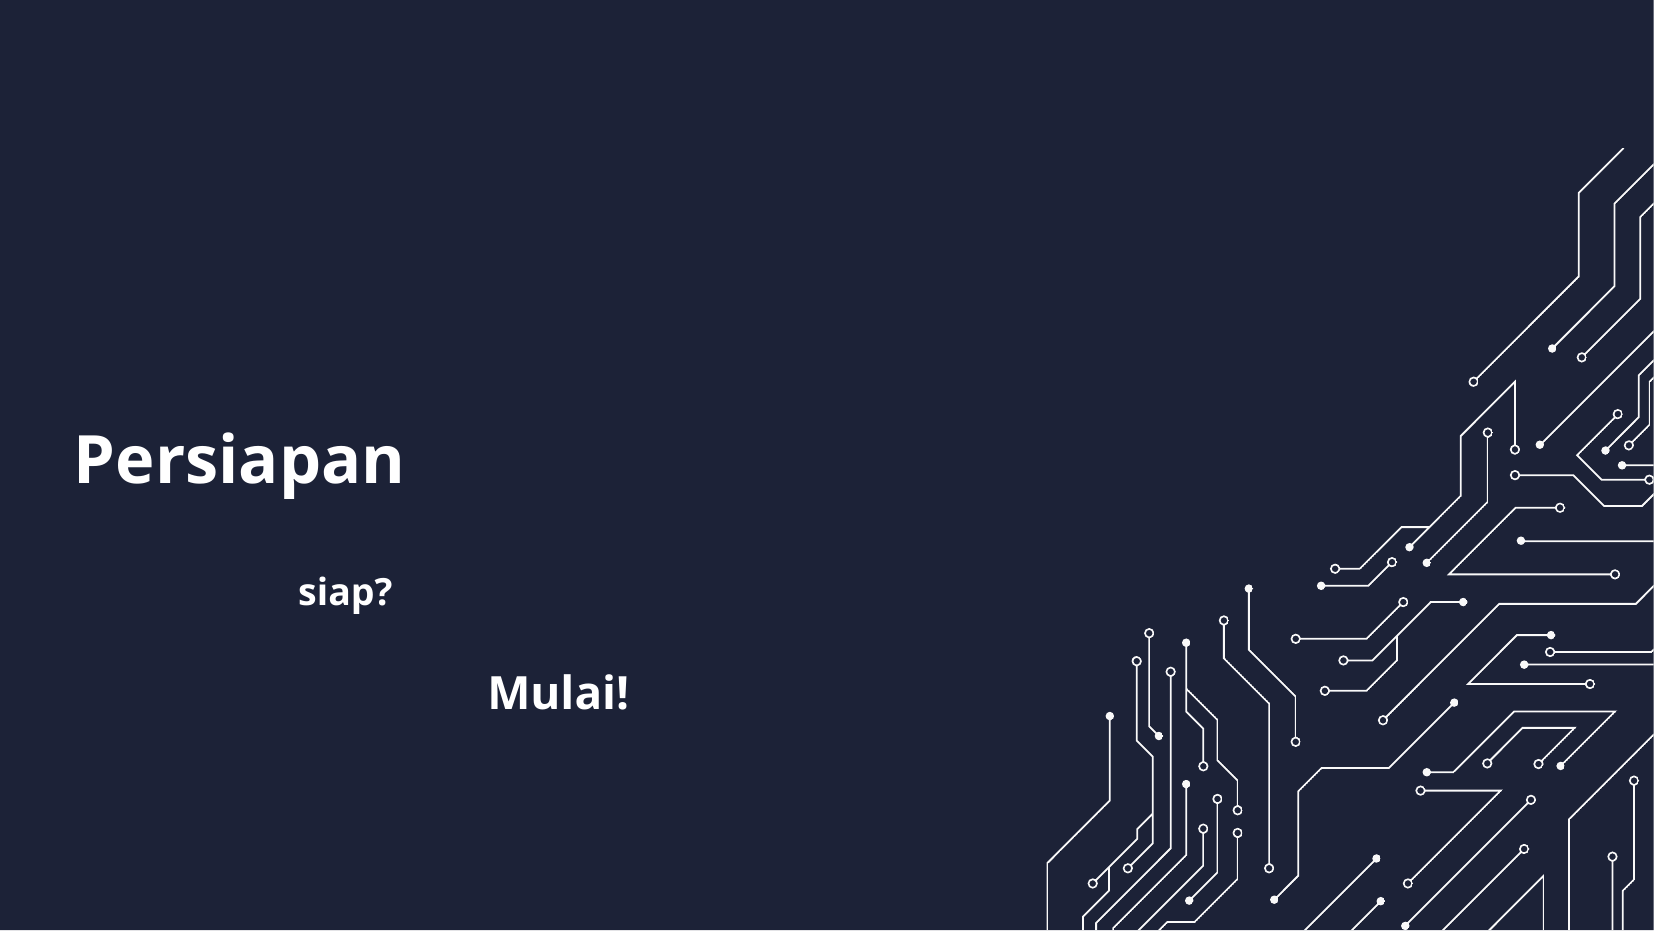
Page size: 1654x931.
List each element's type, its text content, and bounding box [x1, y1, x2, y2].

text_box Mulai! [472, 652, 780, 768]
text_box siap? [283, 558, 485, 638]
text_box Persiapan [59, 405, 993, 579]
